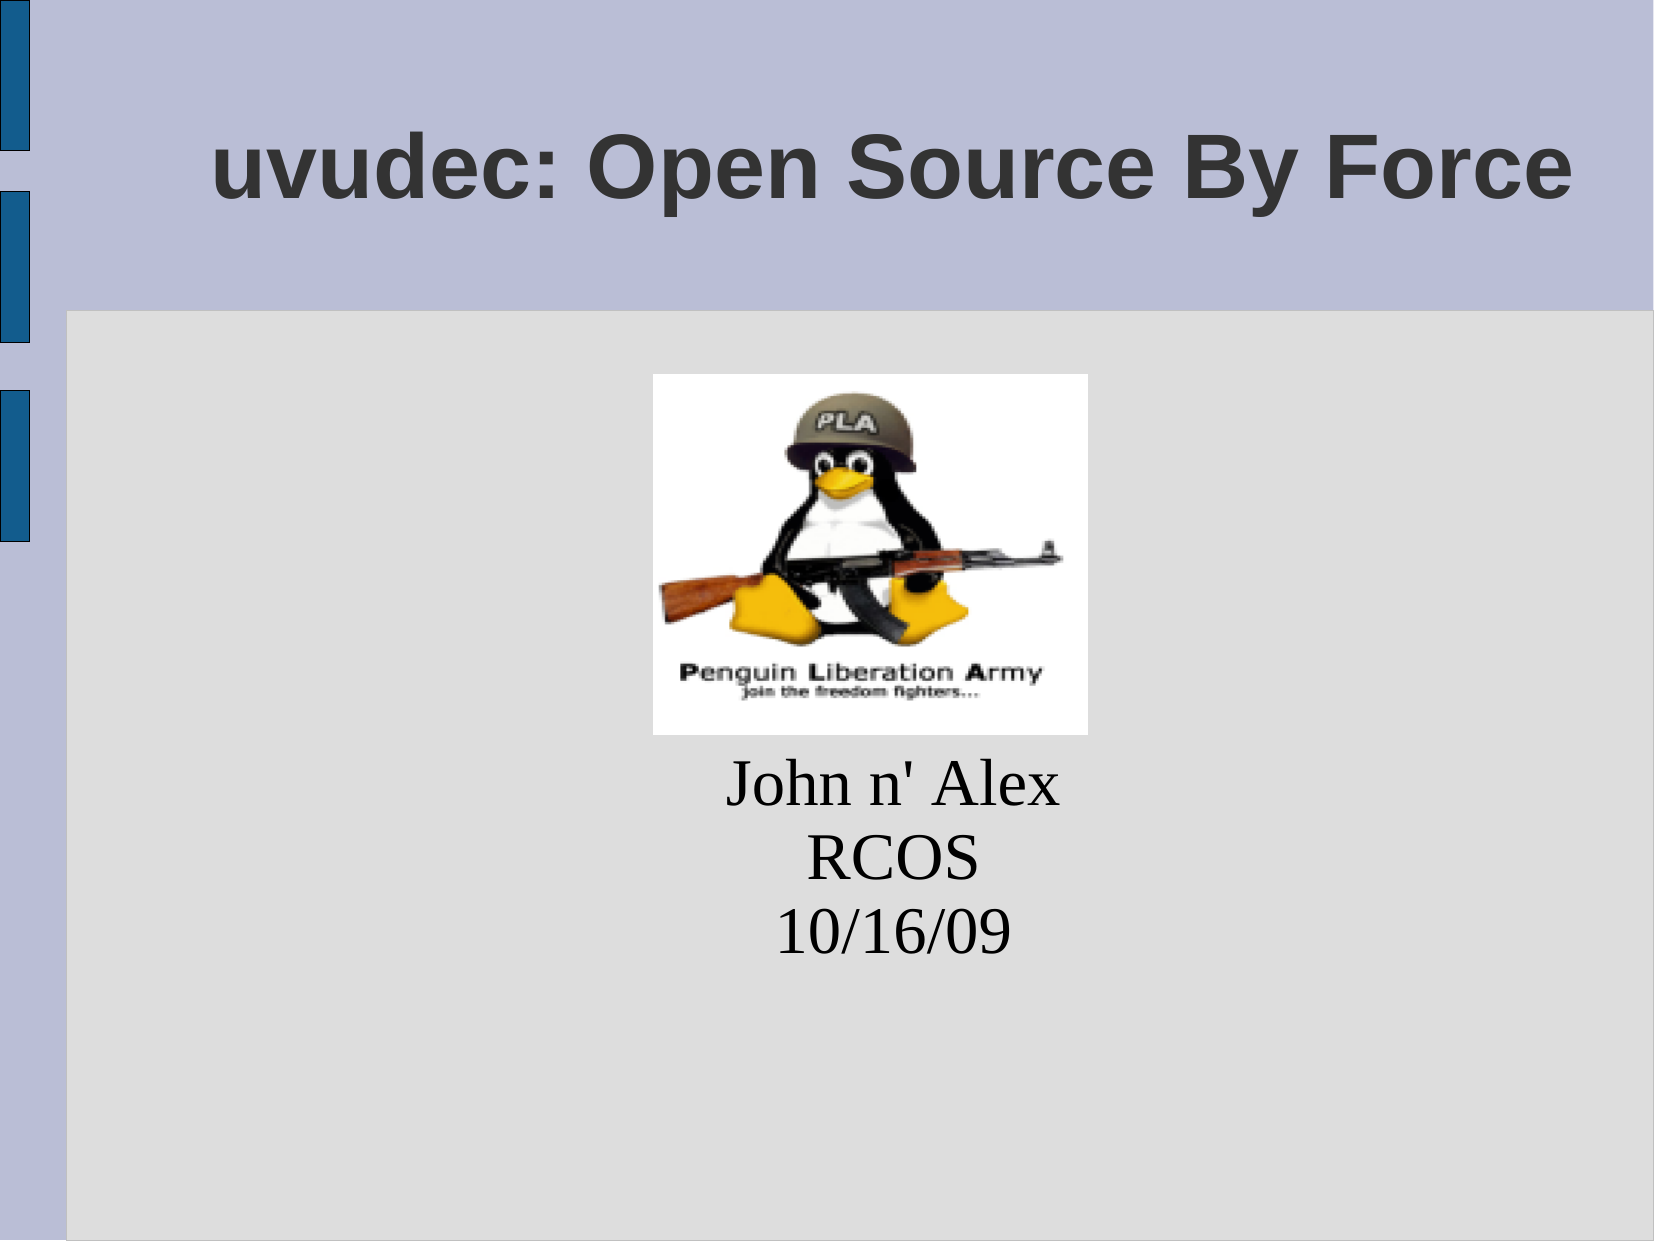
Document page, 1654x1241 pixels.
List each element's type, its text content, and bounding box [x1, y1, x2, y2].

title uvudec: Open Source By Force [187, 70, 1600, 263]
subtitle John n' Alex RCOS 10/16/09 [187, 473, 1600, 1241]
picture [653, 374, 1088, 735]
